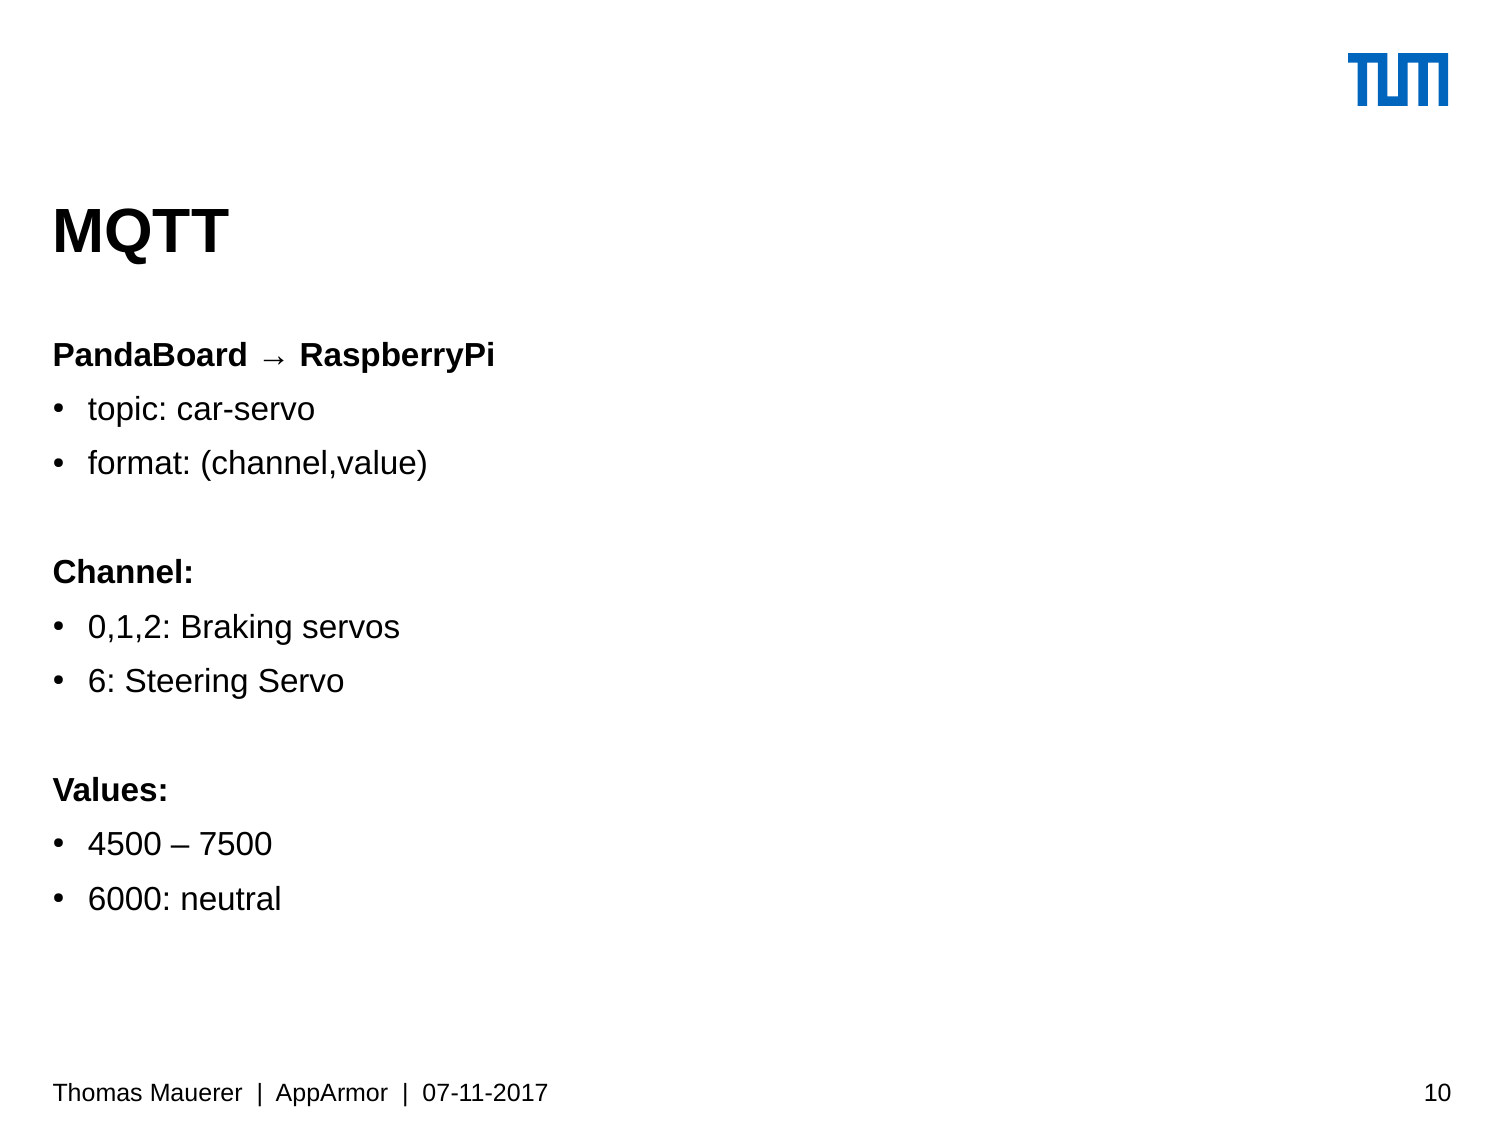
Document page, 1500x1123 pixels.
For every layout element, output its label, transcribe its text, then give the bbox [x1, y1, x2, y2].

title MQTT [52, 195, 1453, 266]
list PandaBoard → RaspberryPi topic: car-servo format: (channel,value) Channel: 0,1,2: Braking servos 6: Steering Servo Values: 4500 – 7500 6000: neutral [52, 330, 1453, 1009]
